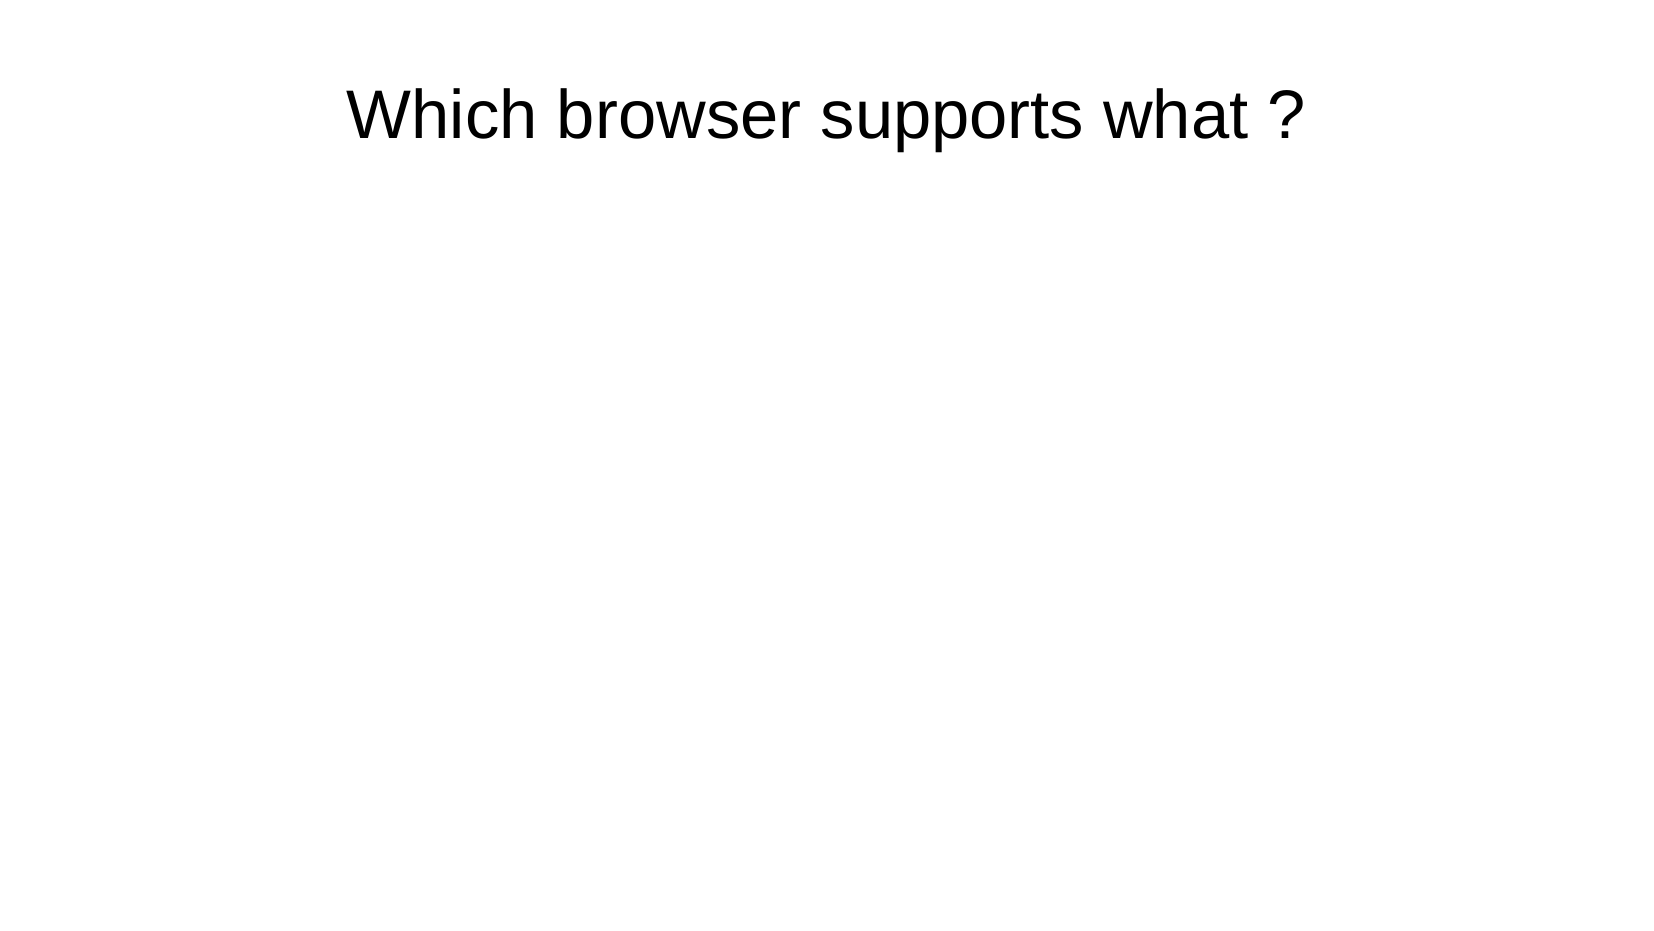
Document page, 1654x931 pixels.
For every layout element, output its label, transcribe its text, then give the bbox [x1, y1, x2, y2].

title Which browser supports what ? [82, 37, 1571, 193]
